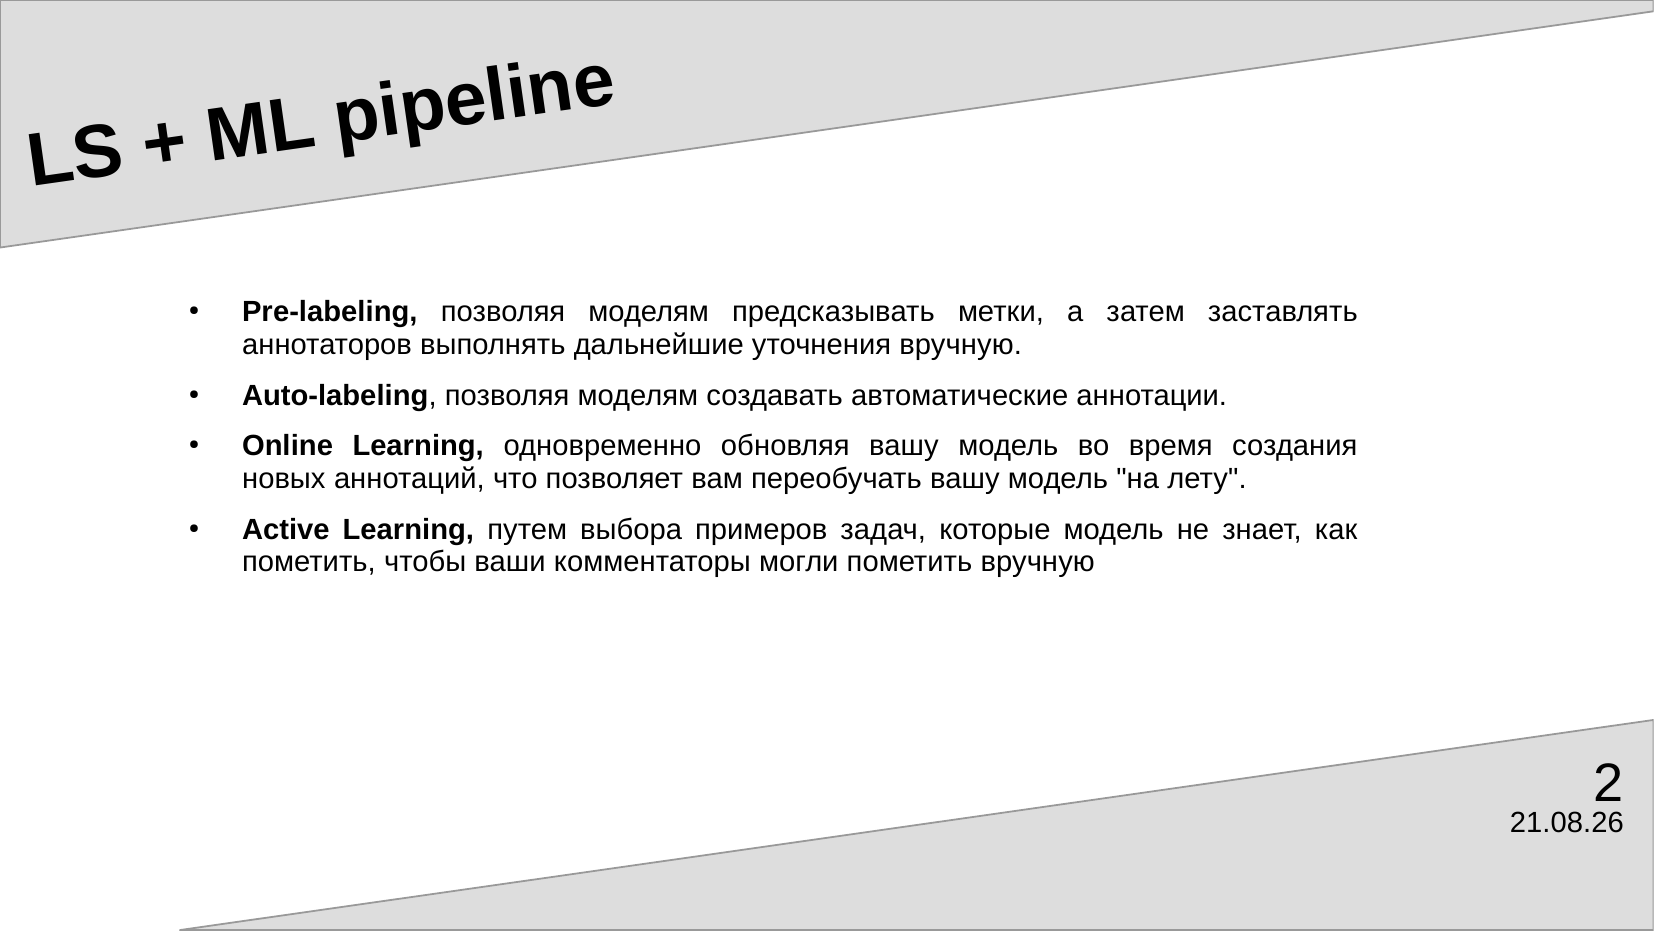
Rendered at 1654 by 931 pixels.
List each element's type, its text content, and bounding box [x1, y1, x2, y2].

title LS + ML pipeline [16, 0, 1501, 239]
list Pre-labeling, позволяя моделям предсказывать метки, а затем заставлять аннотаторов выполнять дальнейшие уточнения вручную. Auto-labeling, позволяя моделям создавать автоматические аннотации. Online Learning, одновременно обновляя вашу модель во время создания новых аннотаций, что позволяет вам переобучать вашу модель "на лету". Active Learning, путем выбора примеров задач, которые модель не знает, как пометить, чтобы ваши комментаторы могли пометить вручную [171, 295, 1359, 680]
